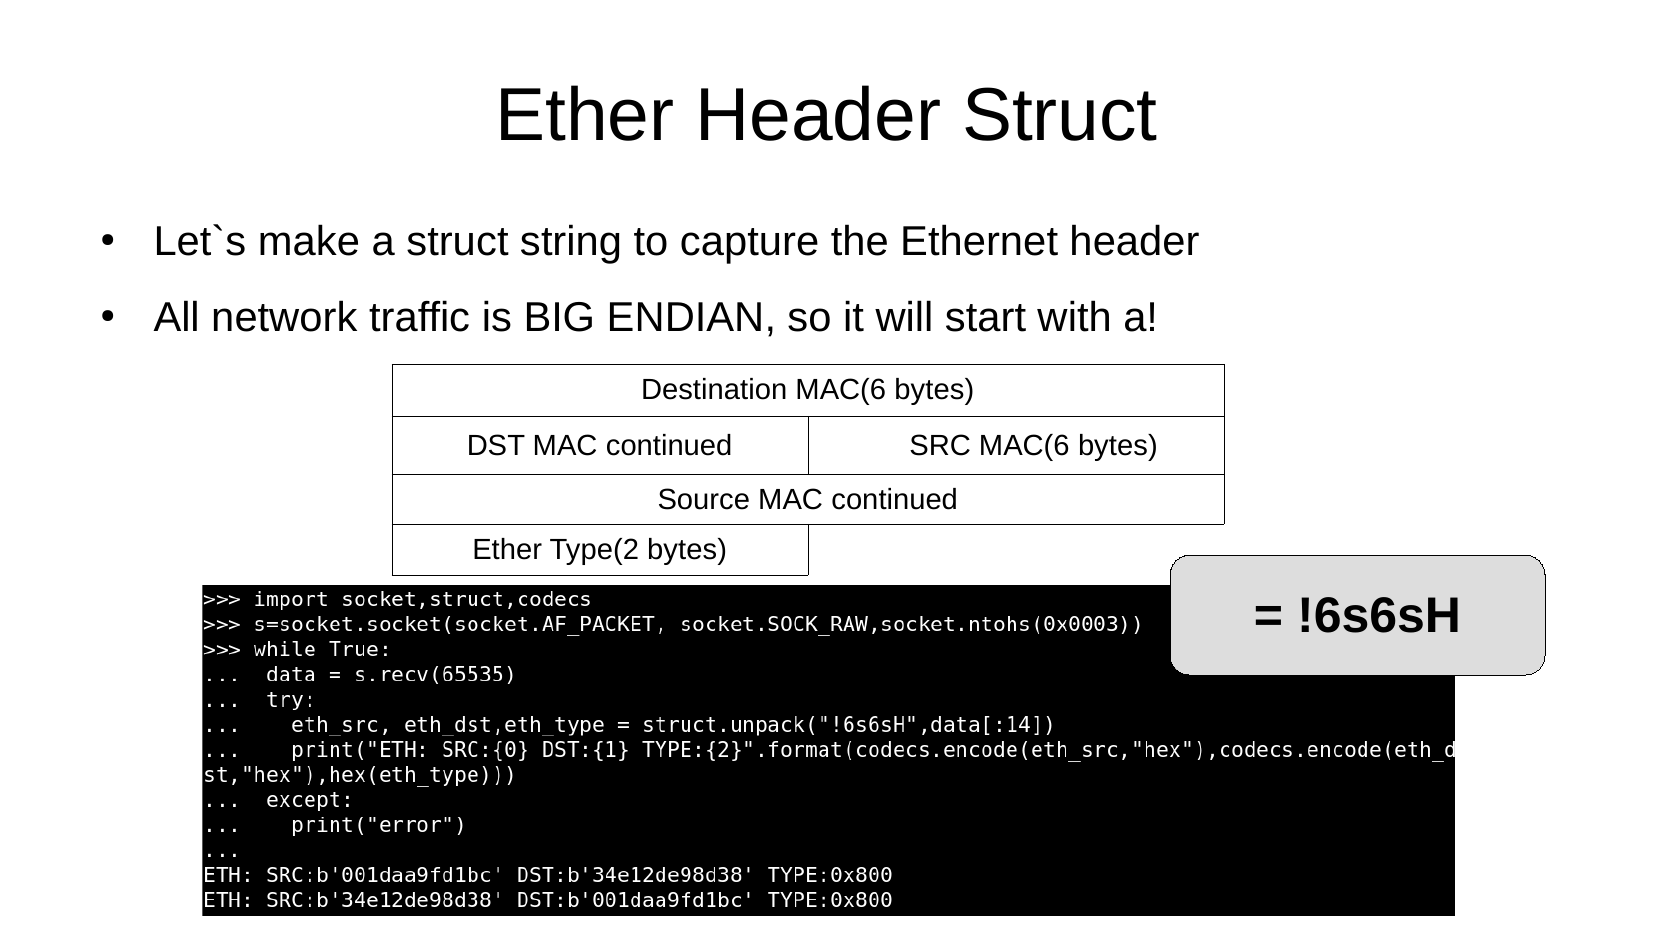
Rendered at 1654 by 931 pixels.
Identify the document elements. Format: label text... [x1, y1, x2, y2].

title Ether Header Struct [82, 37, 1571, 193]
table_header Destination MAC(6 bytes) [393, 365, 1224, 416]
list Let`s make a struct string to capture the Ethernet header All network traffic is BIG ENDIAN, so it will start with a! [82, 217, 1571, 758]
table_cell DST MAC continued [393, 417, 808, 474]
text_box = !6s6sH [1170, 555, 1546, 676]
table_cell SRC MAC(6 bytes) [809, 417, 1224, 474]
table_cell [809, 525, 1224, 575]
picture [202, 585, 1456, 916]
table_cell Source MAC continued [393, 475, 1224, 524]
table_cell Ether Type(2 bytes) [393, 525, 808, 575]
